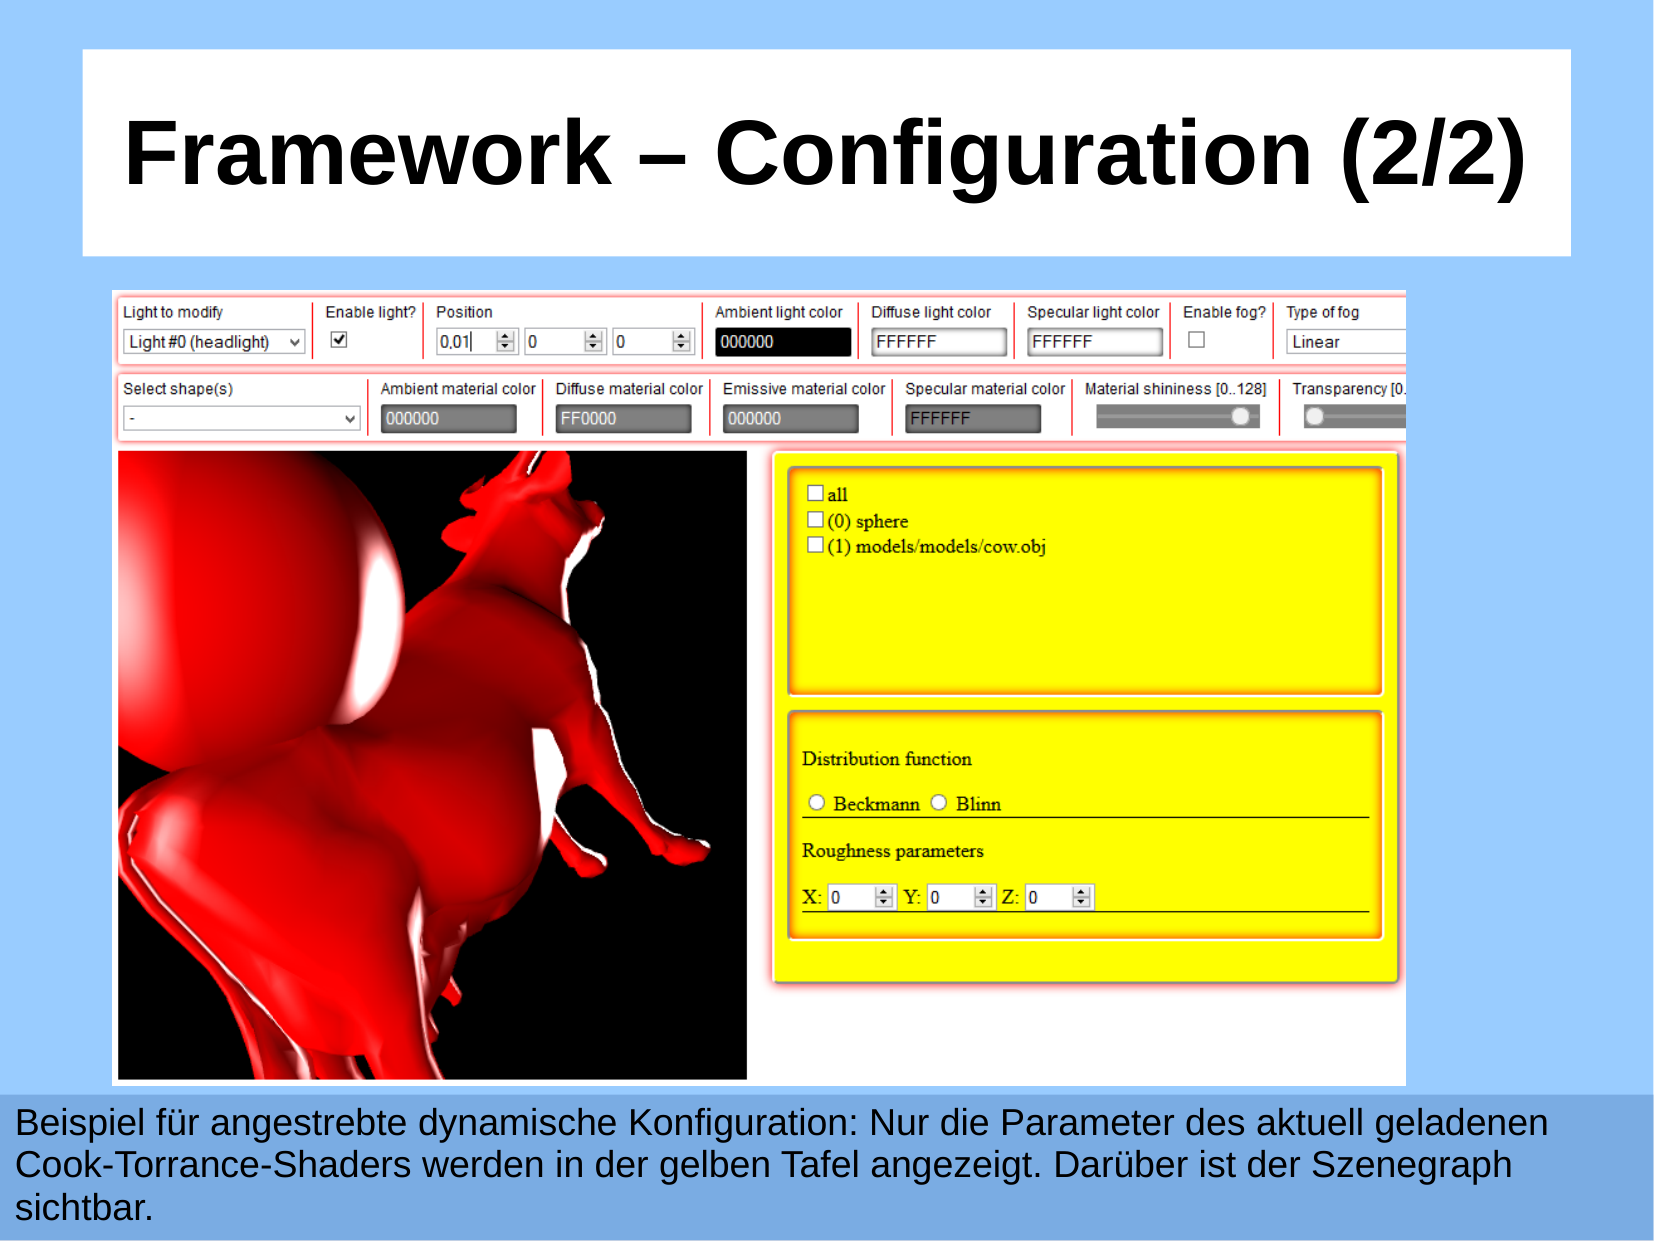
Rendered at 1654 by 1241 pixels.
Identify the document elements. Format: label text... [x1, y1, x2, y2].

title Framework – Configuration (2/2) [82, 49, 1571, 257]
picture [112, 290, 1406, 1086]
text_box Beispiel für angestrebte dynamische Konfiguration: Nur die Parameter des aktuell geladenen Cook-Torrance-Shaders werden in der gelben Tafel angezeigt. Darüber ist der Szenegraph sichtbar. [0, 1094, 1654, 1241]
